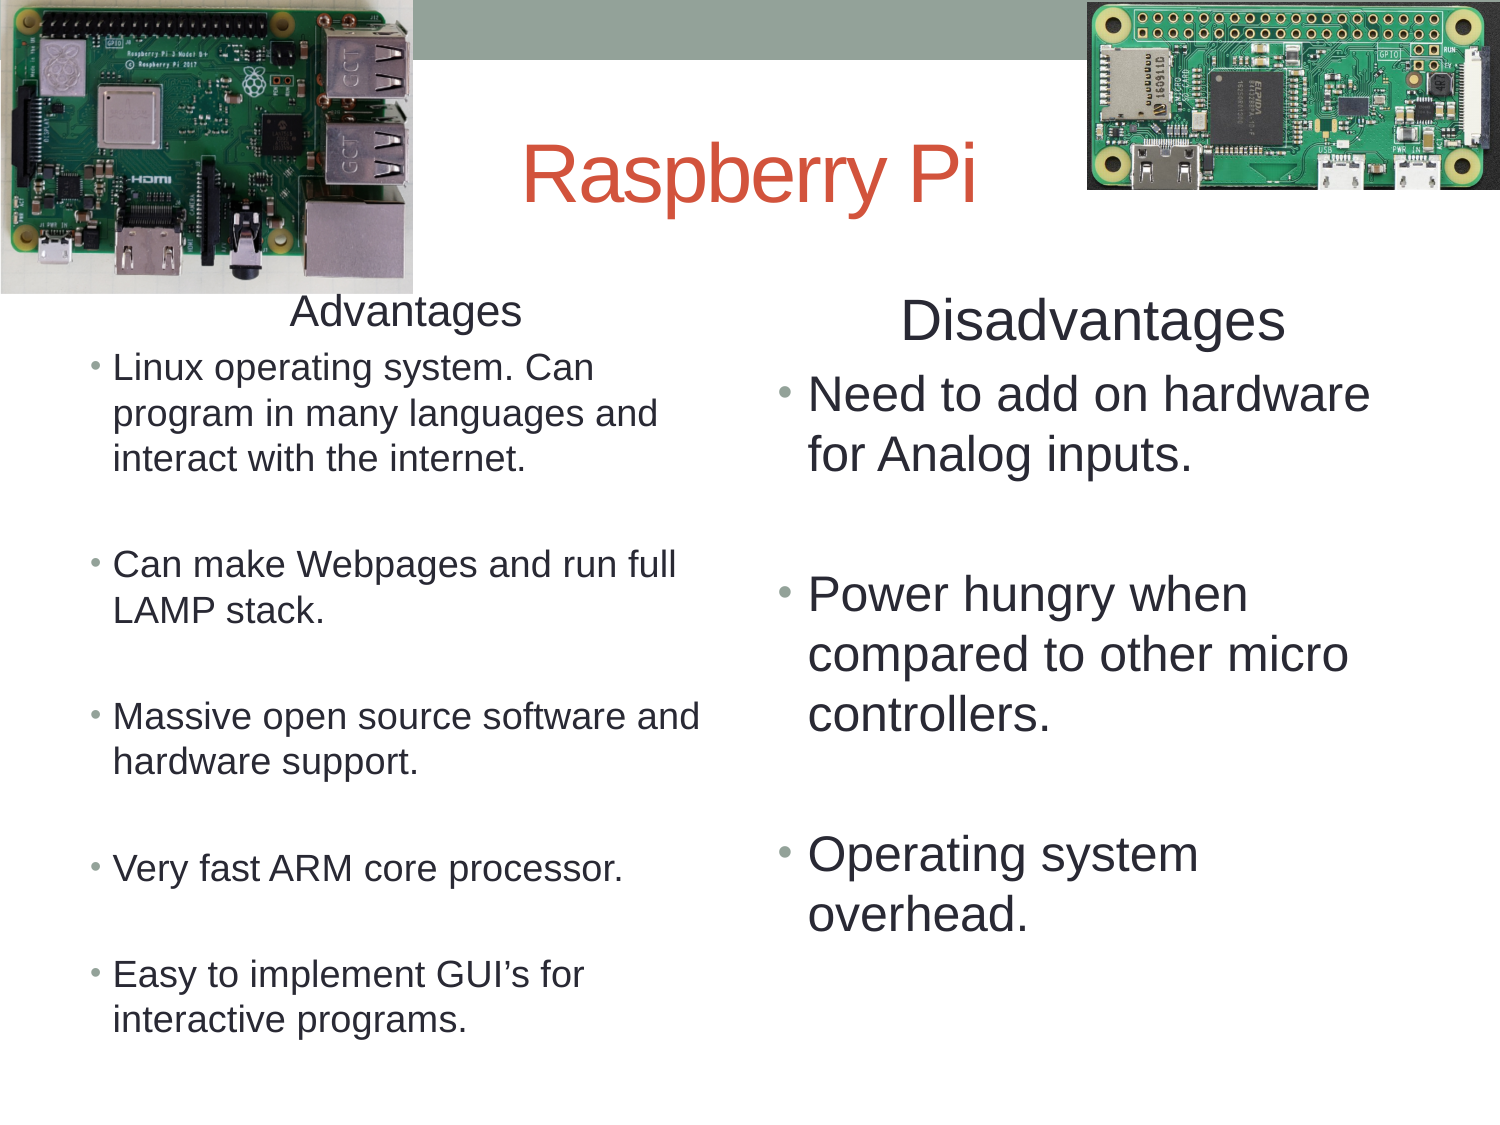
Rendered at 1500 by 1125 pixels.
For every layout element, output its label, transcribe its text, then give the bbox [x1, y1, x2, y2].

picture [0, 0, 413, 294]
list Disadvantages Need to add on hardware for Analog inputs. Power hungry when compared to other micro controllers. Operating system overhead. [762, 274, 1425, 1049]
picture [1087, 2, 1500, 190]
title Raspberry Pi [75, 87, 1425, 250]
list Advantages Linux operating system. Can program in many languages and interact with the internet. Can make Webpages and run full LAMP stack. Massive open source software and hardware support. Very fast ARM core processor. Easy to implement GUI’s for interactive programs. [75, 274, 738, 1049]
